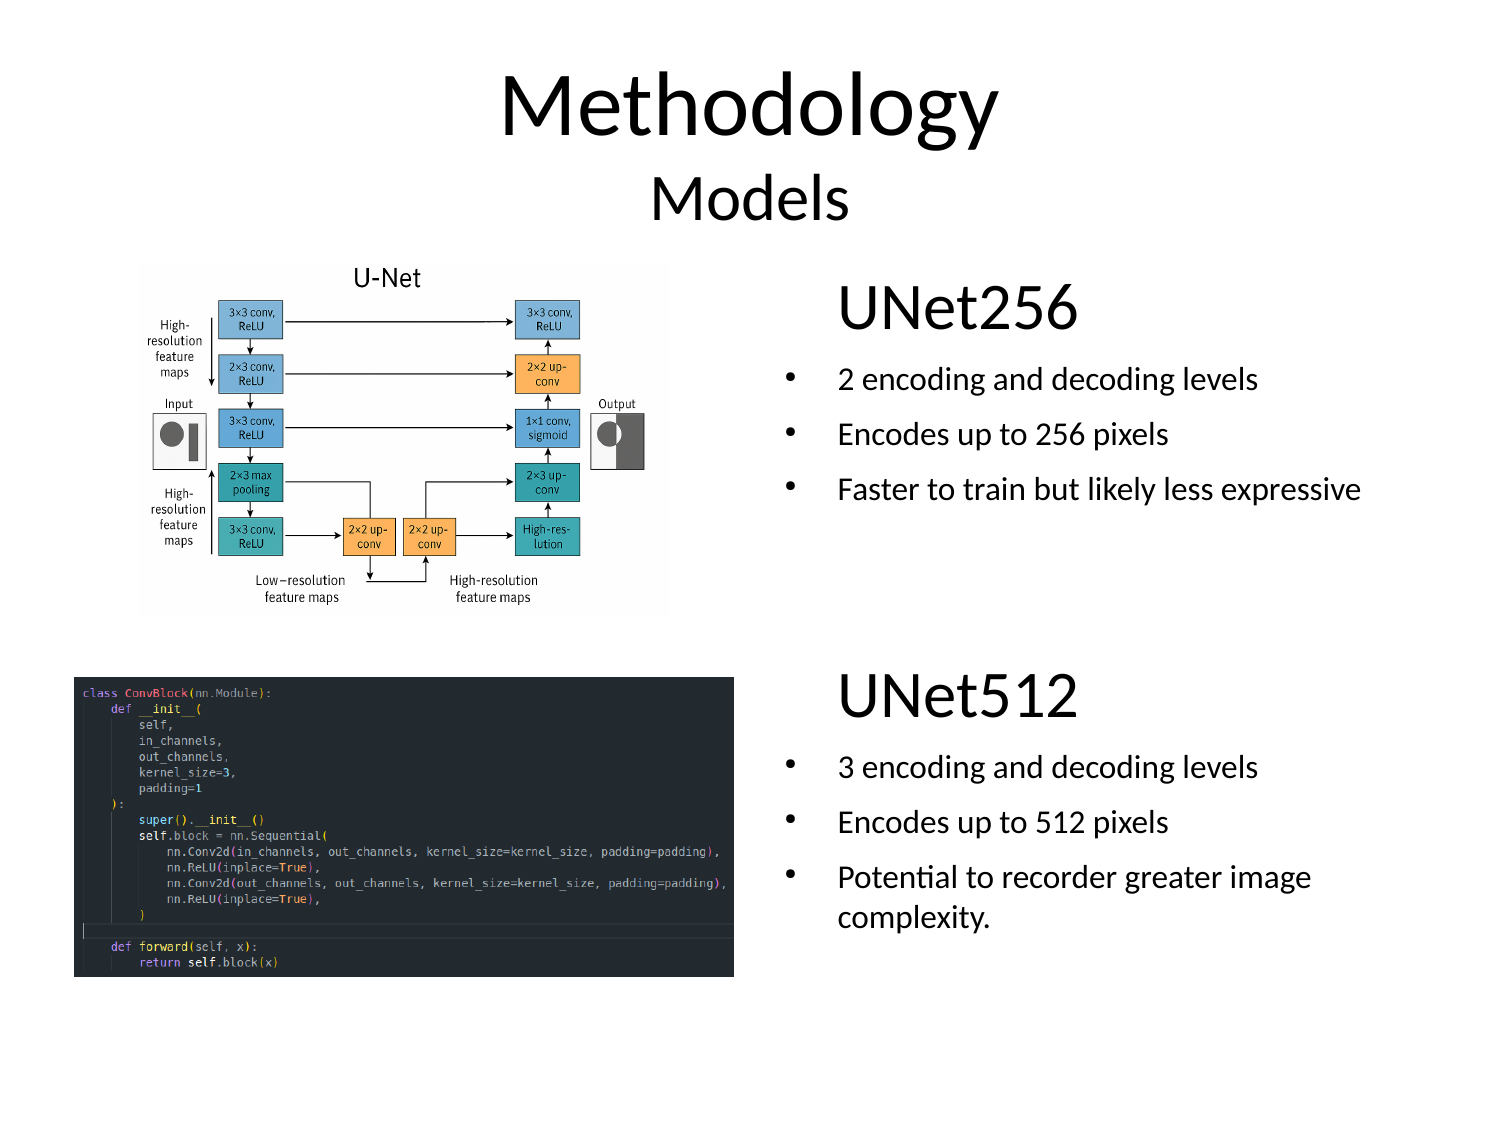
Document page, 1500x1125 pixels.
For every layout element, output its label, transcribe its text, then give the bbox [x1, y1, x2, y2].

picture [74, 677, 734, 977]
picture [138, 262, 670, 617]
list UNet512 3 encoding and decoding levels Encodes up to 512 pixels Potential to recorder greater image complexity. [766, 650, 1426, 1005]
title Methodology Models [75, 45, 1425, 233]
list UNet256 2 encoding and decoding levels Encodes up to 256 pixels Faster to train but likely less expressive [766, 262, 1426, 617]
